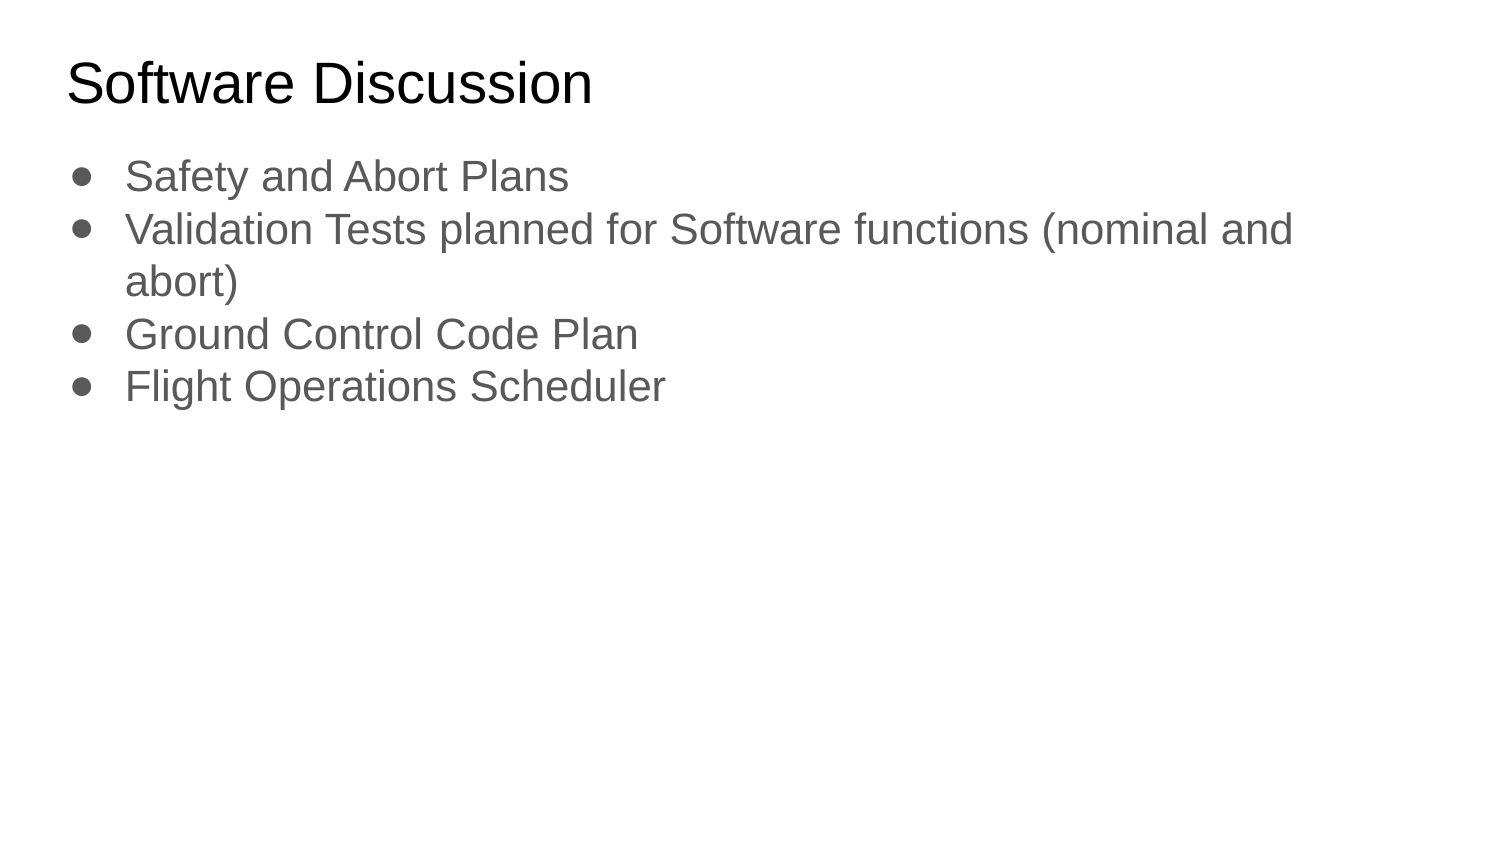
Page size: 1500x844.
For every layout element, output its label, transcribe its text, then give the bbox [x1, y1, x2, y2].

title Software Discussion [51, 29, 1449, 124]
list Safety and Abort Plans Validation Tests planned for Software functions (nominal and abort) Ground Control Code Plan Flight Operations Scheduler [34, 132, 1433, 694]
